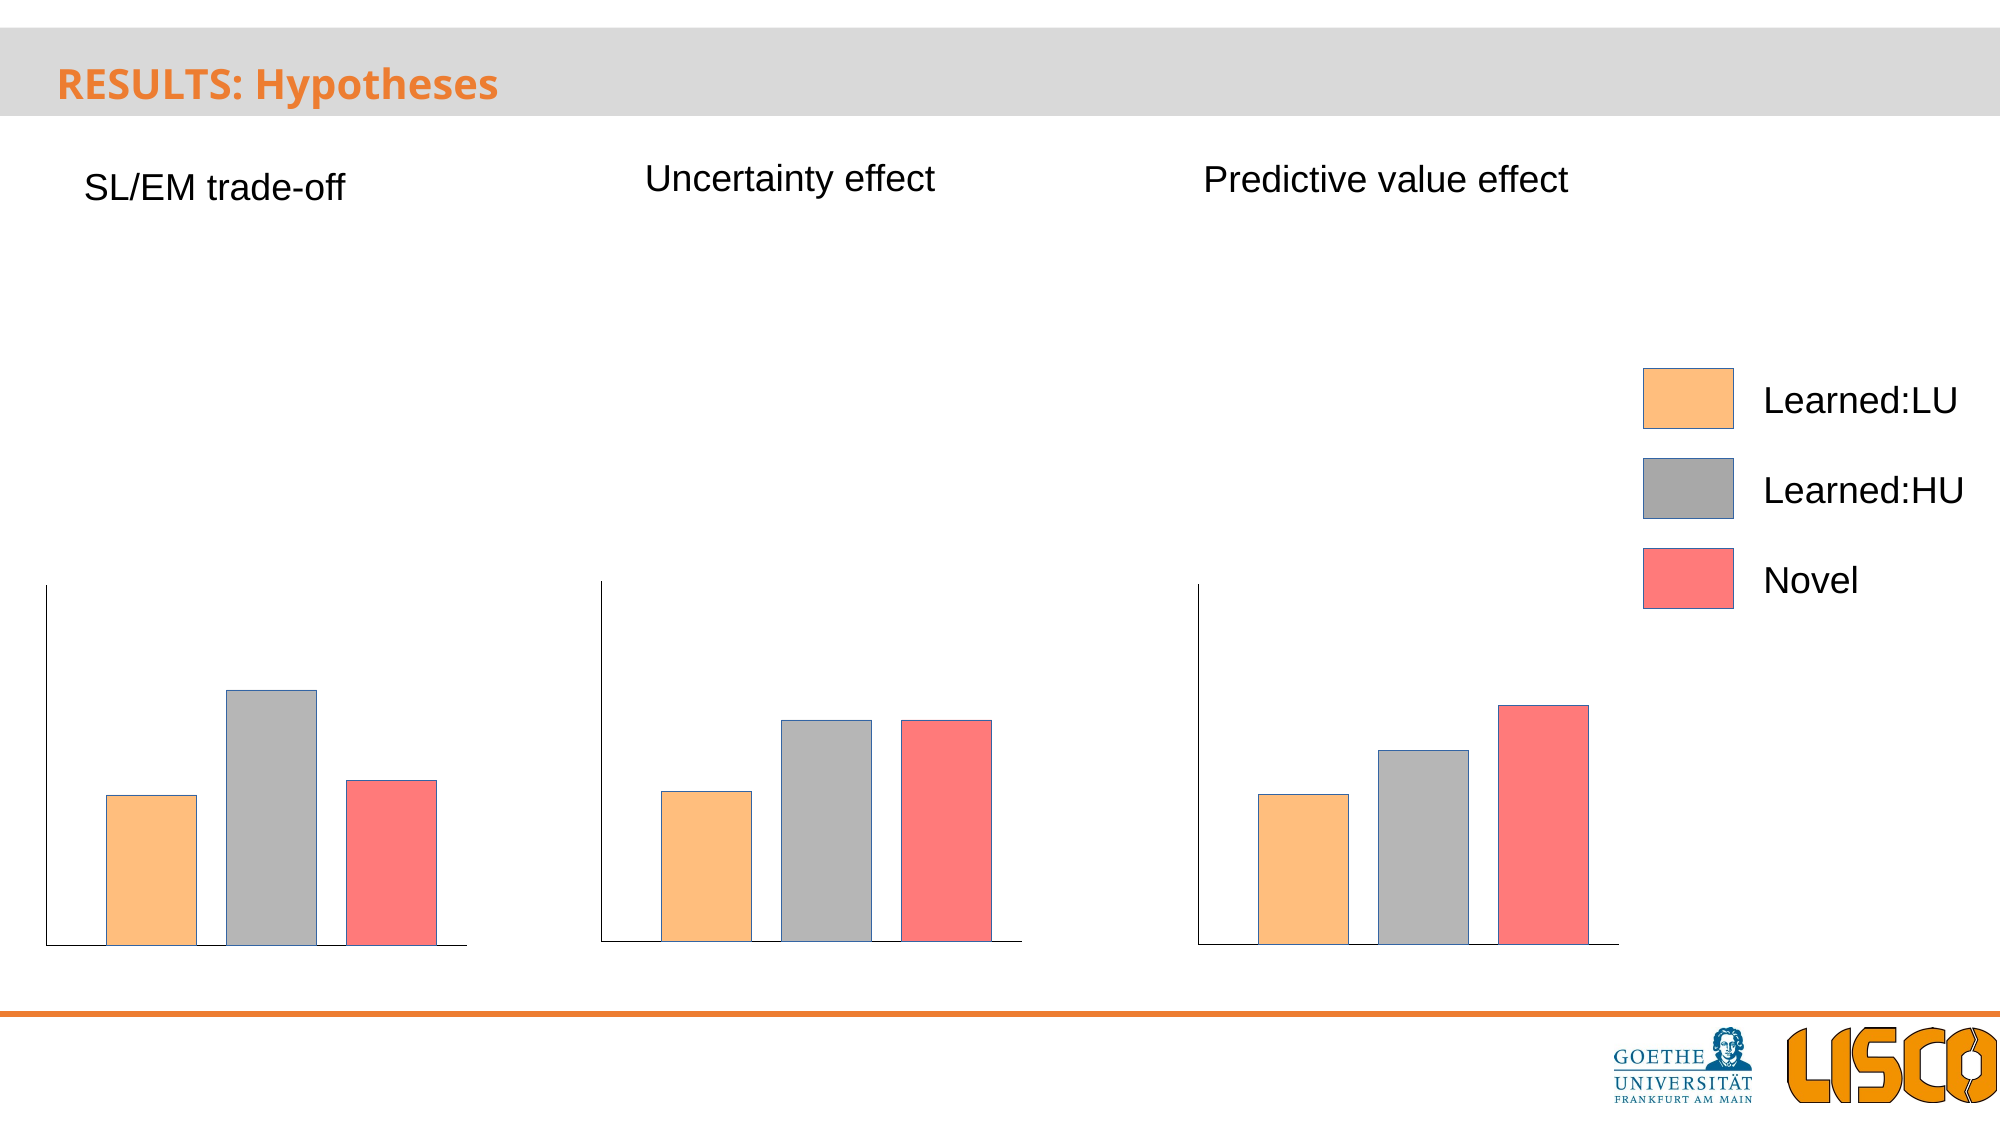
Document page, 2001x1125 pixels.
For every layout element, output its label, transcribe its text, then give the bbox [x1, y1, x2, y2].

text_box [901, 720, 992, 942]
text_box [0, 27, 2000, 116]
text_box RESULTS: Hypotheses [41, 50, 514, 116]
text_box Learned:HU [1748, 461, 1989, 519]
text_box Learned:LU [1748, 371, 1989, 429]
text_box Uncertainty effect [630, 149, 1066, 249]
picture [1614, 1027, 1752, 1103]
text_box [1643, 458, 1734, 519]
text_box [781, 720, 872, 942]
text_box [1643, 548, 1734, 609]
picture [1787, 1027, 1997, 1103]
text_box [346, 780, 437, 946]
text_box [1643, 368, 1734, 429]
text_box [226, 690, 317, 946]
text_box [1378, 750, 1469, 945]
text_box SL/EM trade-off [69, 159, 505, 258]
text_box [106, 795, 197, 946]
text_box Novel [1748, 551, 1989, 609]
text_box Predictive value effect [1188, 150, 1879, 292]
text_box [661, 791, 752, 942]
text_box [1498, 705, 1589, 945]
picture [1733, 1027, 1752, 1067]
text_box [1258, 794, 1349, 945]
